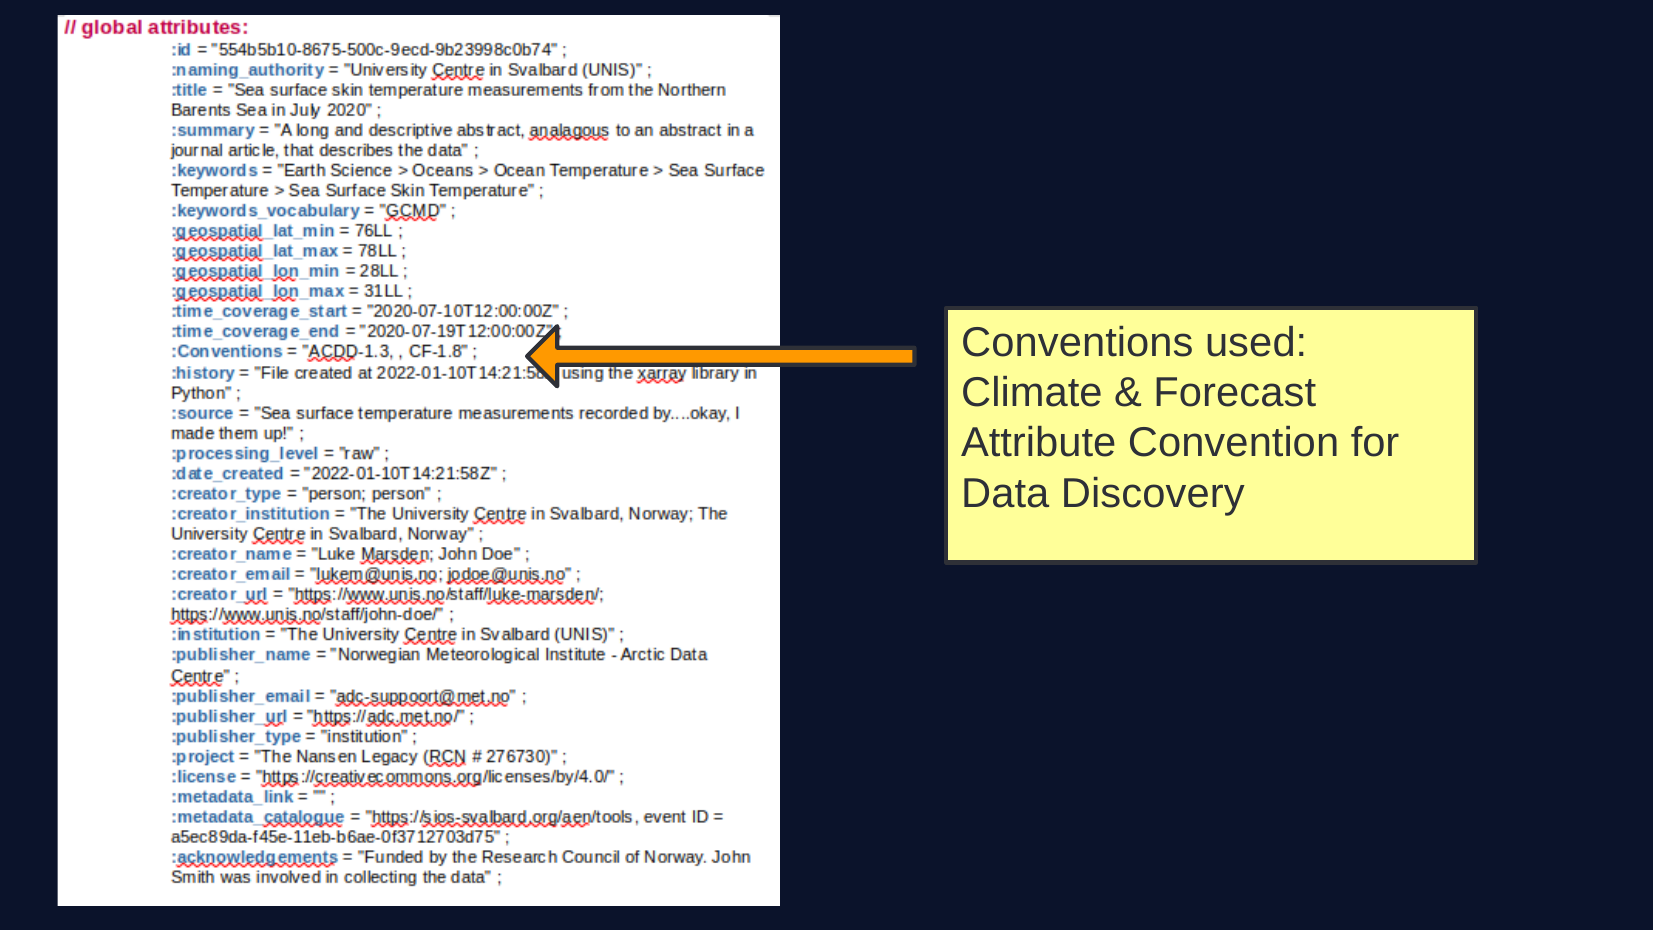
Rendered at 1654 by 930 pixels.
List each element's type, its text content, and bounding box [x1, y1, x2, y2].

picture [57, 15, 780, 906]
text_box [527, 326, 915, 387]
text_box Conventions used: Climate & Forecast Attribute Convention for Data Discovery [946, 308, 1476, 563]
